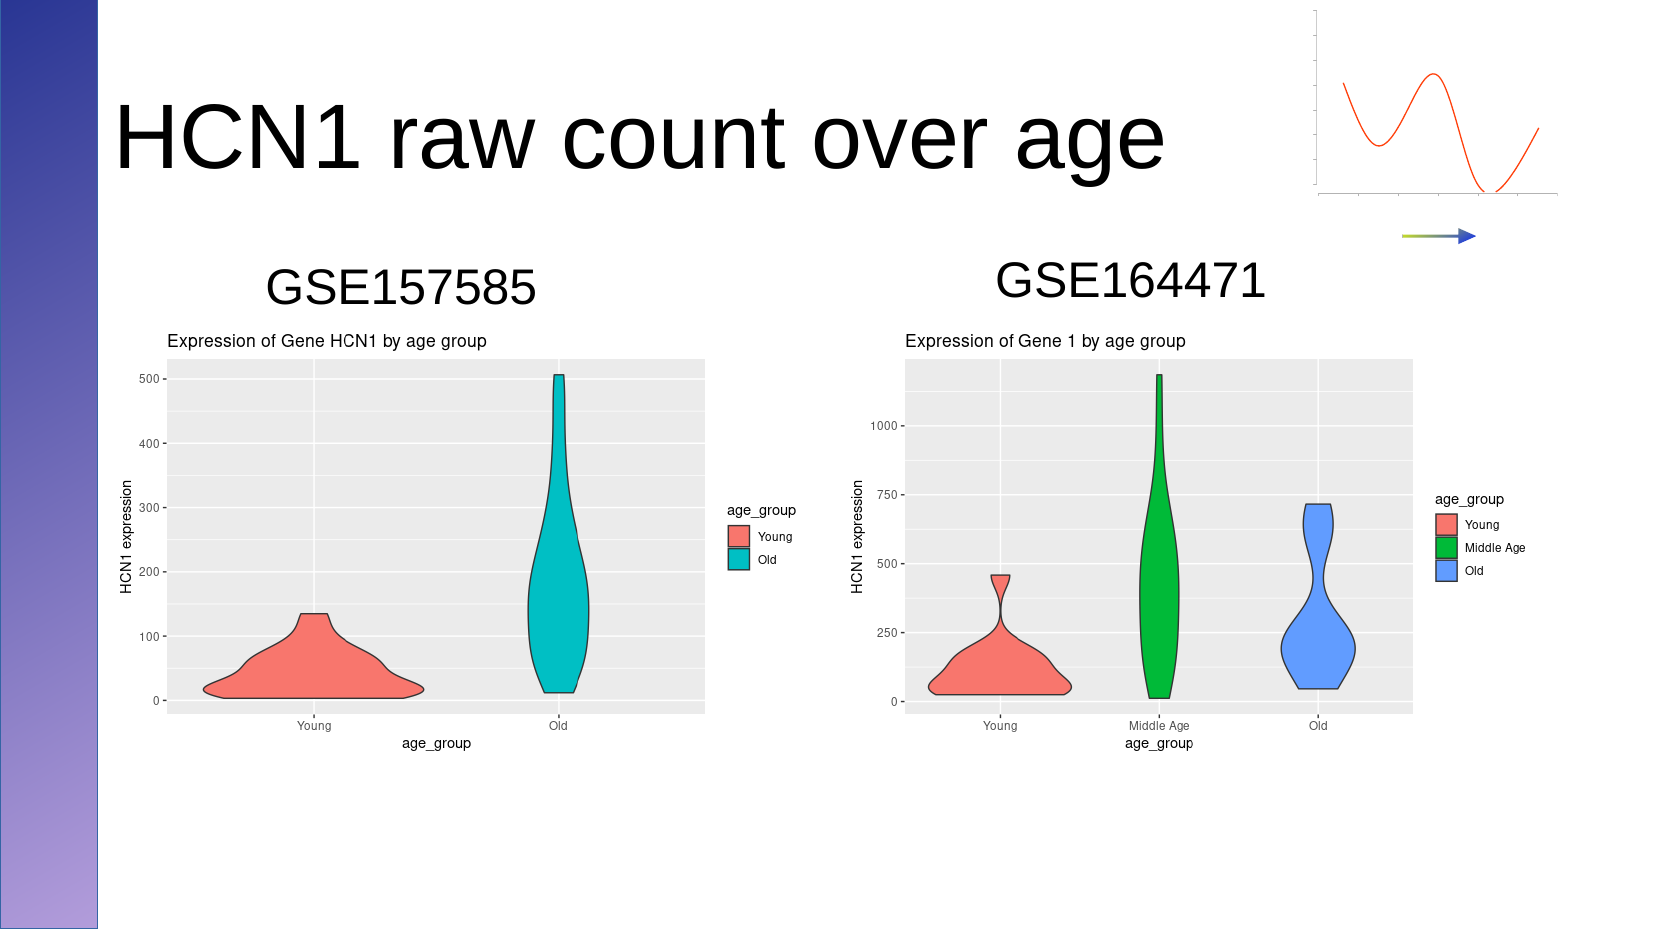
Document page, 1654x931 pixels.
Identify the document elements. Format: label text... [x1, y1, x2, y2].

picture [844, 327, 1540, 758]
text_box GSE164471 [980, 240, 1282, 316]
picture [1313, 9, 1317, 185]
title HCN1 raw count over age [113, 49, 1540, 229]
text_box [1402, 228, 1477, 245]
text_box [0, 0, 98, 929]
text_box GSE157585 [250, 247, 553, 323]
picture [1318, 73, 1558, 197]
picture [113, 327, 810, 758]
